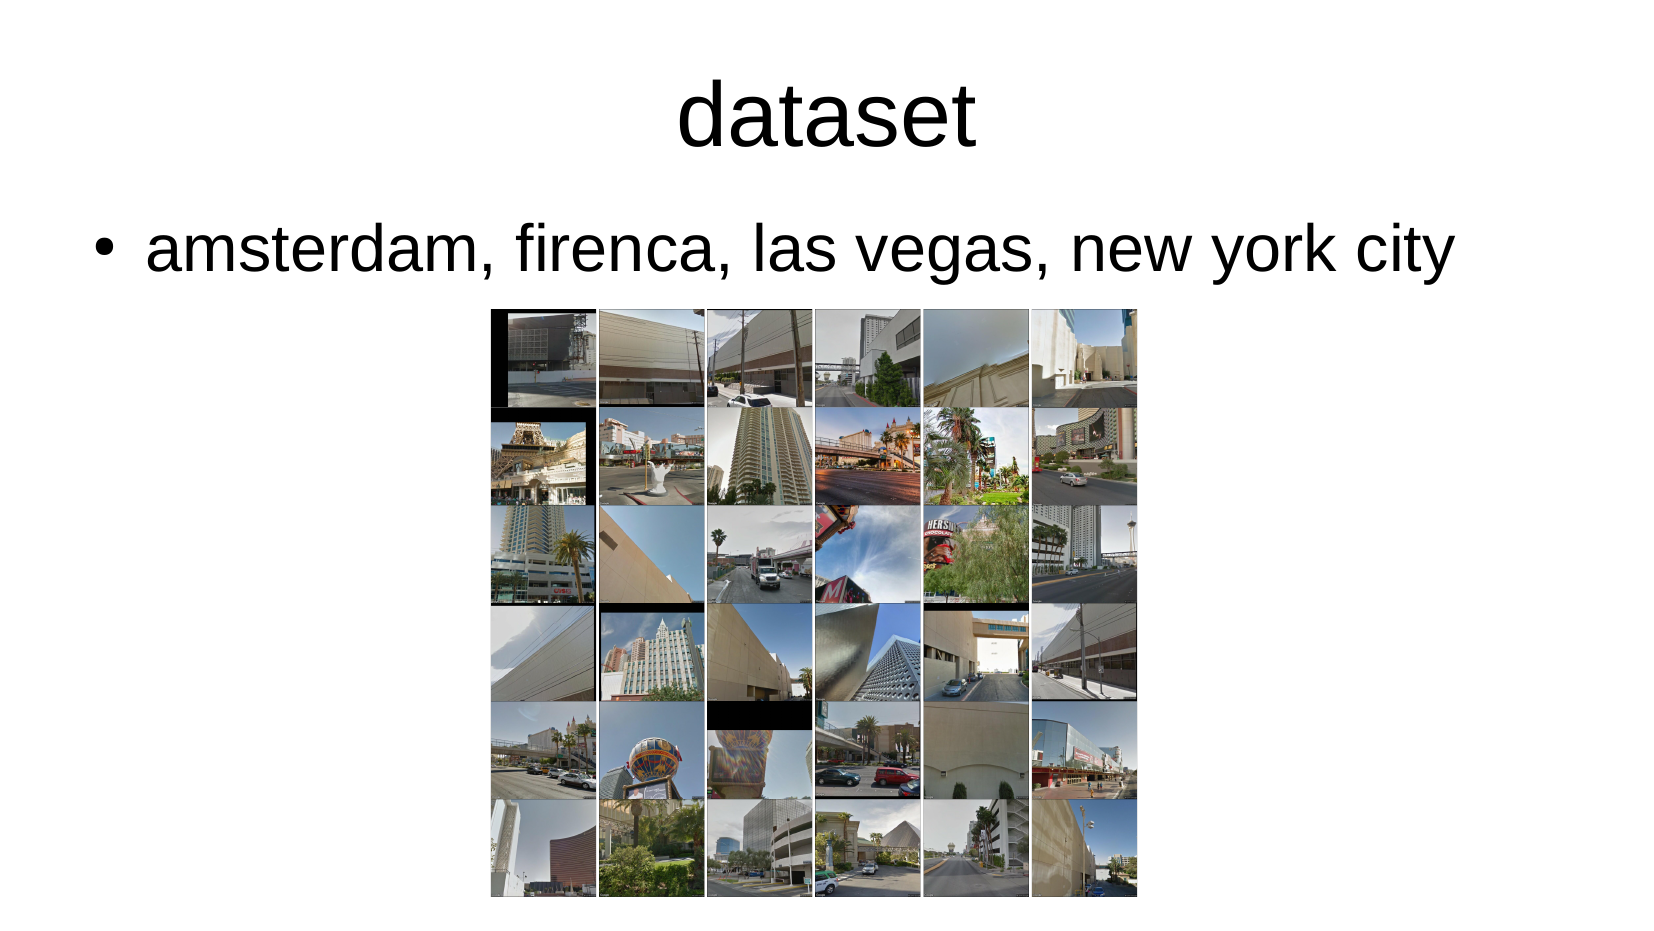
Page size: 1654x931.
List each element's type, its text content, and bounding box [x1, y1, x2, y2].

list amsterdam, firenca, las vegas, new york city [75, 210, 1564, 751]
title dataset [82, 37, 1571, 193]
picture [487, 307, 1139, 901]
